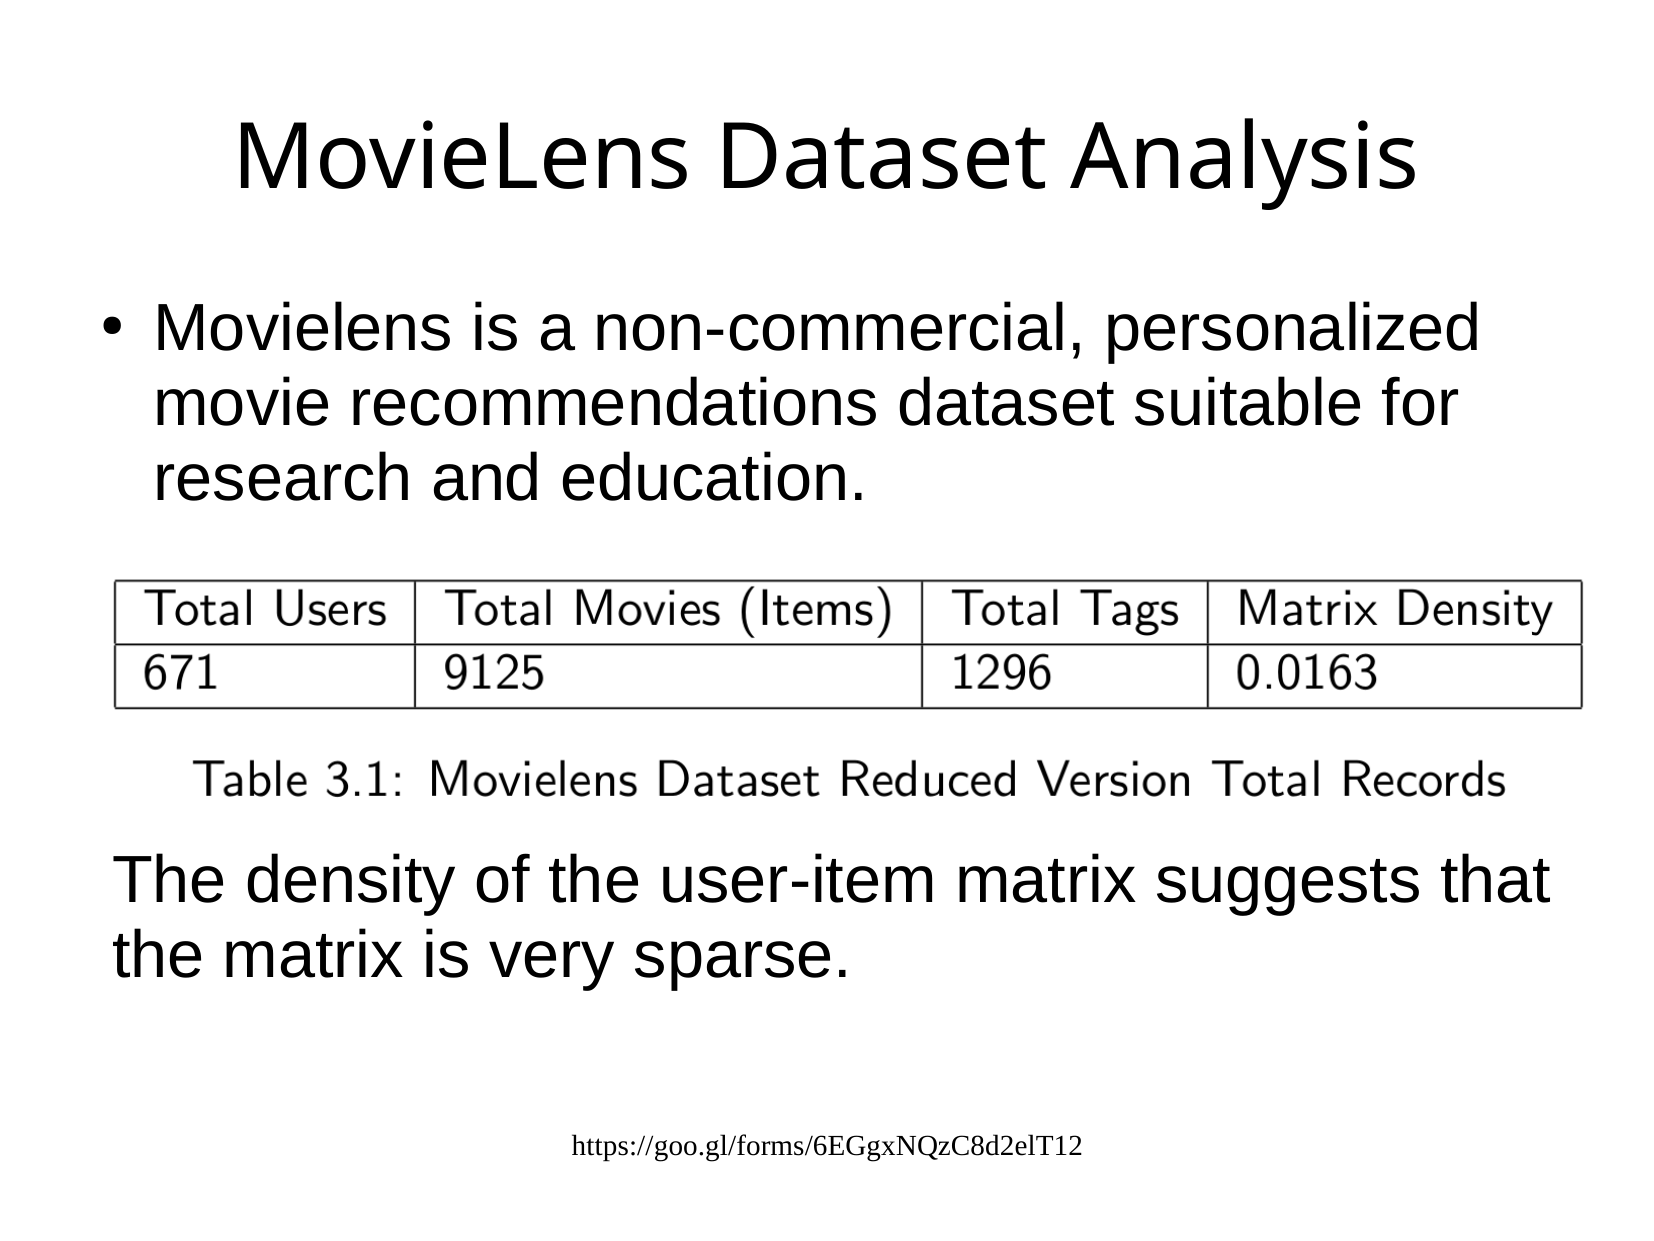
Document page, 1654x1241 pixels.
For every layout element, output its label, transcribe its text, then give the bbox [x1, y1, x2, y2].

list Movielens is a non-commercial, personalized movie recommendations dataset suitable for research and education. [82, 290, 1571, 526]
list The density of the user-item matrix suggests that the matrix is very sparse. [112, 841, 1601, 1077]
title MovieLens Dataset Analysis [82, 49, 1571, 257]
picture [91, 545, 1618, 813]
